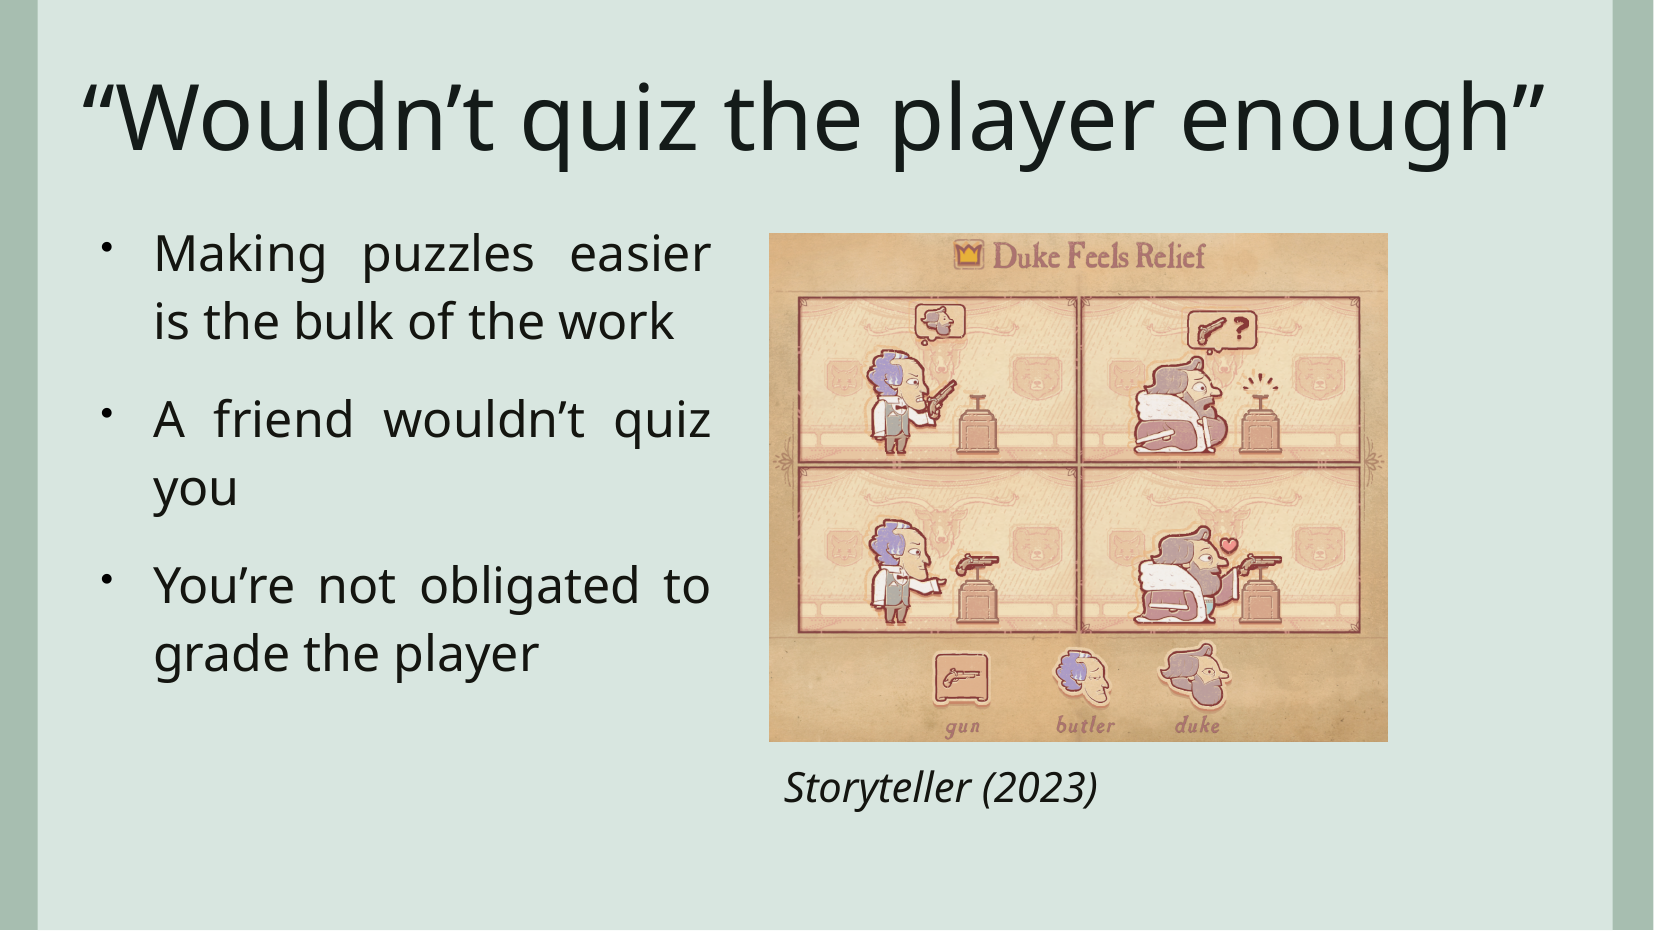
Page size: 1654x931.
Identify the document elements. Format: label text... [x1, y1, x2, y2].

title “Wouldn’t quiz the player enough” [82, 37, 1576, 193]
picture [769, 233, 1388, 742]
text_box Storyteller (2023) [769, 750, 1257, 826]
list Making puzzles easier is the bulk of the work A friend wouldn’t quiz you You’re not obligated to grade the player [82, 217, 713, 758]
